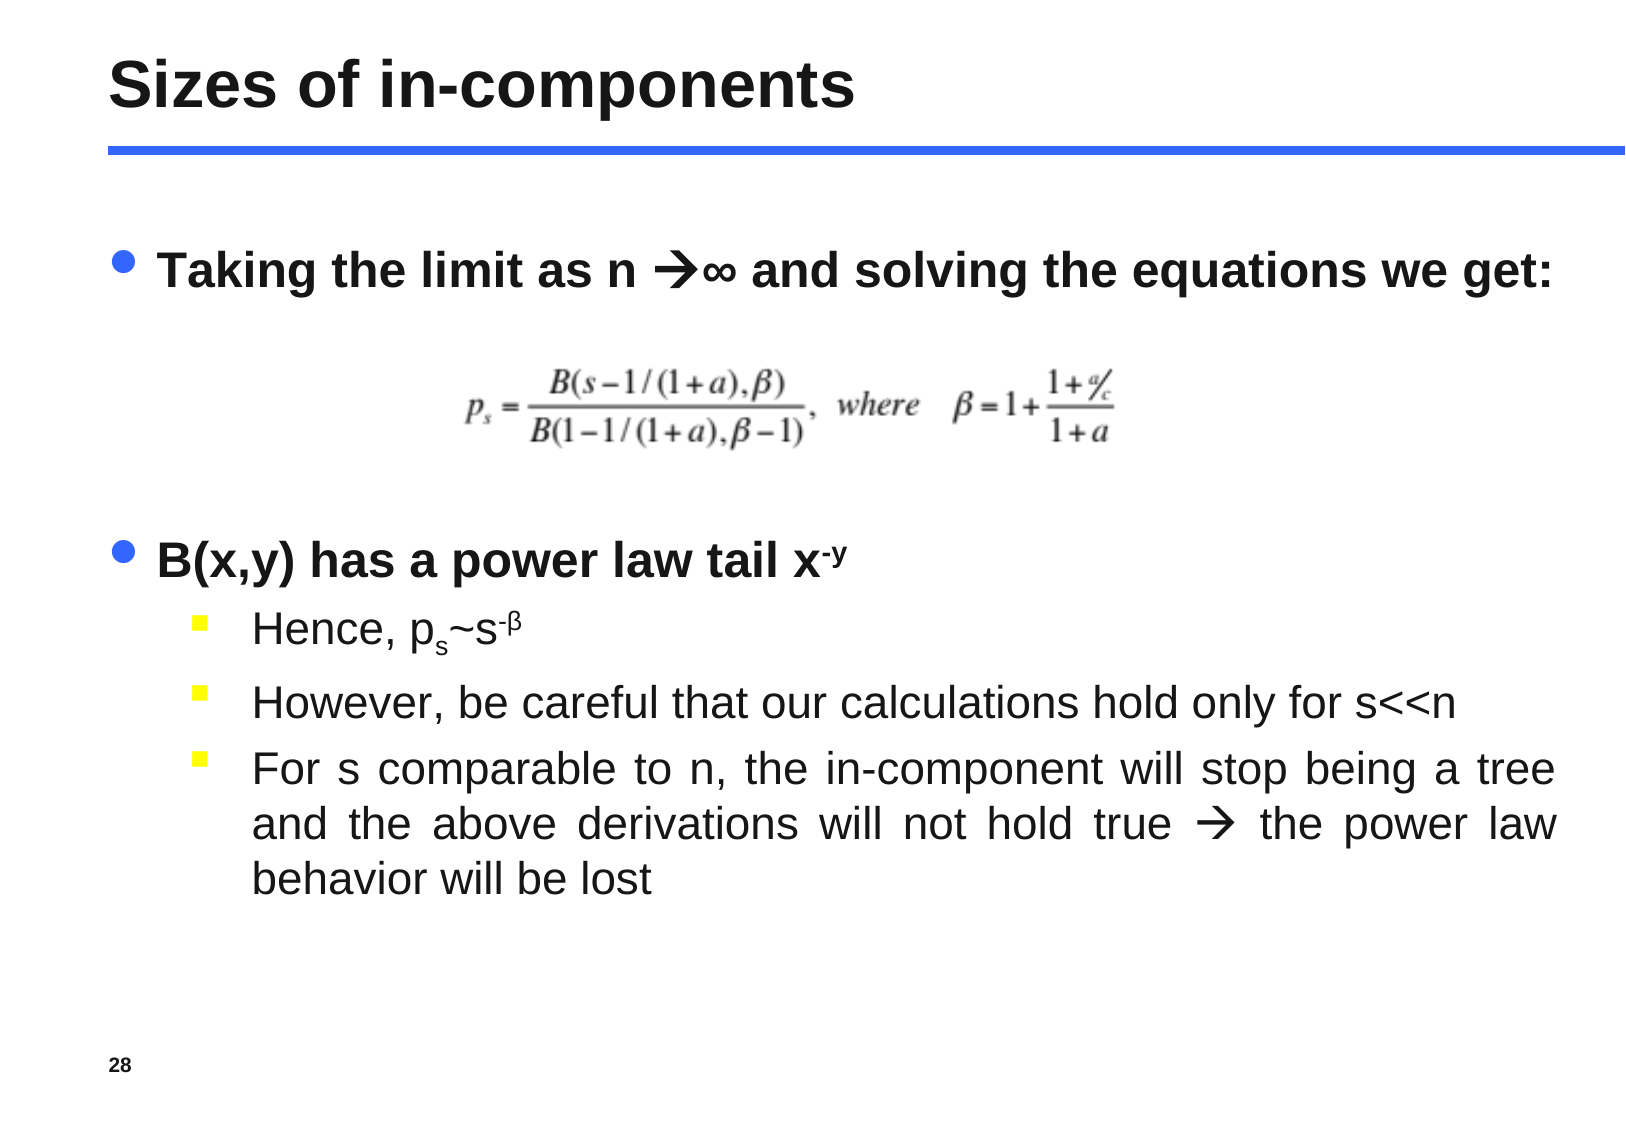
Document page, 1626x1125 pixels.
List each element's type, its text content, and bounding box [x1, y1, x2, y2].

text_box <number> [108, 1051, 188, 1077]
list Taking the limit as n ∞ and solving the equations we get: B(x,y) has a power law tail x-y Hence, ps~s-β However, be careful that our calculations hold only for s<<n For s comparable to n, the in-component will stop being a tree and the above derivations will not hold true  the power law behavior will be lost [108, 237, 1558, 975]
chart [460, 350, 1136, 458]
title Sizes of in-components [108, 30, 1558, 131]
